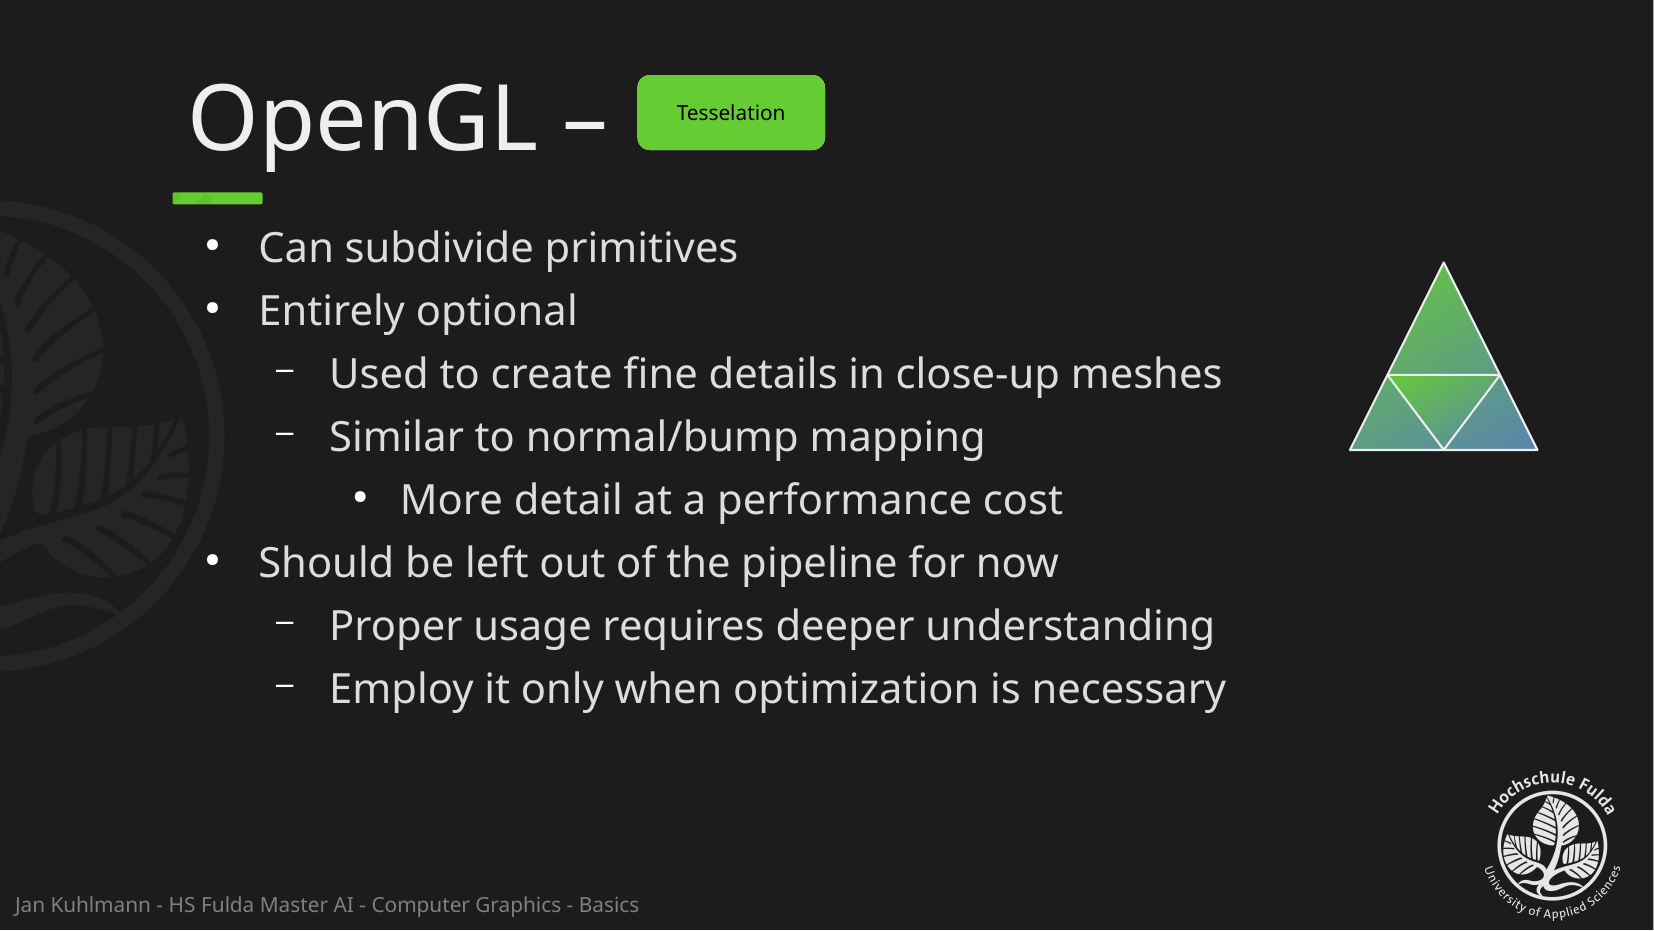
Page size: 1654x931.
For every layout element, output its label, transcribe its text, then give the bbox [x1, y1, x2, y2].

list Can subdivide primitives Entirely optional Used to create fine details in close-up meshes Similar to normal/bump mapping More detail at a performance cost Should be left out of the pipeline for now Proper usage requires deeper understanding Employ it only when optimization is necessary [187, 217, 1571, 758]
text_box Tesselation [637, 75, 826, 151]
title OpenGL – [187, 37, 1571, 193]
text_box [1349, 262, 1538, 451]
picture [1485, 771, 1620, 921]
